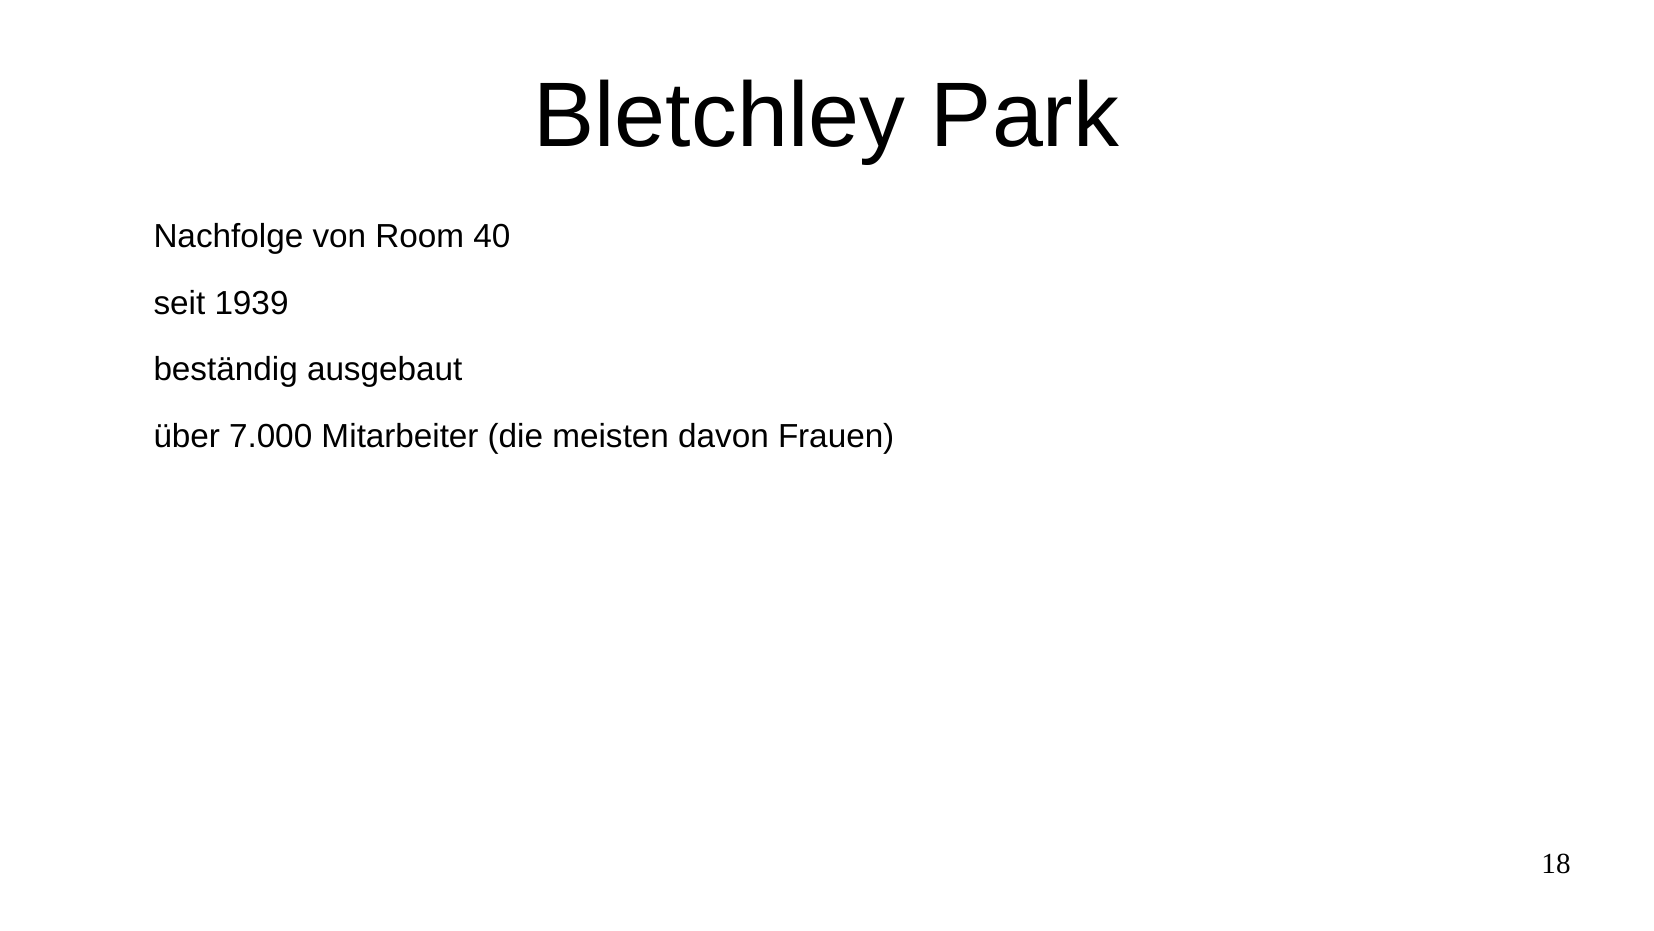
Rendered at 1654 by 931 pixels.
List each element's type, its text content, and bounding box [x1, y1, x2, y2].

title Bletchley Park [82, 37, 1571, 193]
list Nachfolge von Room 40 seit 1939 beständig ausgebaut über 7.000 Mitarbeiter (die meisten davon Frauen) [82, 217, 1571, 758]
